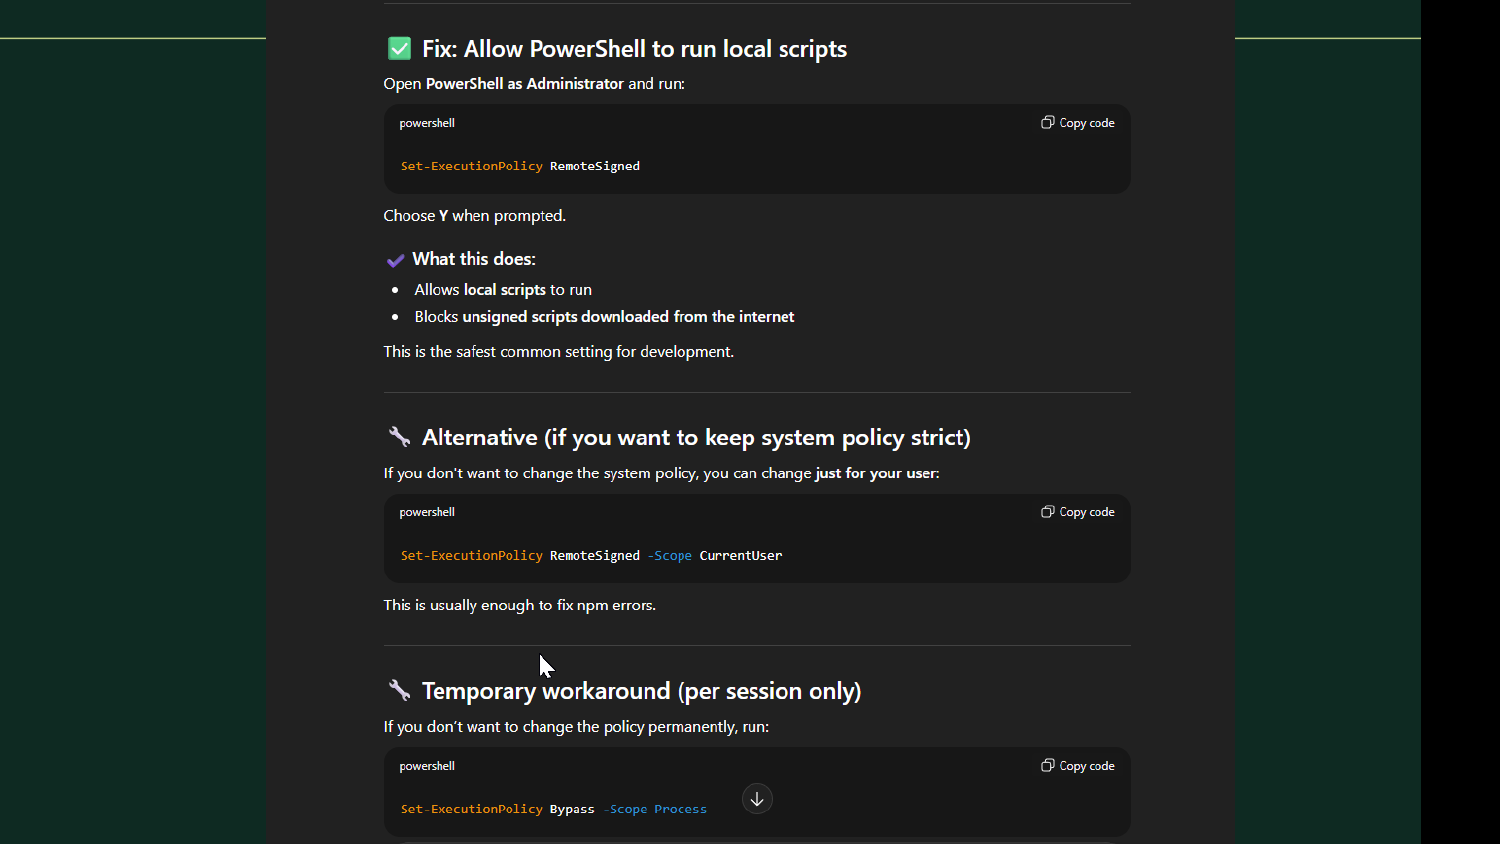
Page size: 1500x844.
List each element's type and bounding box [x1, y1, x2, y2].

picture [266, 0, 1235, 844]
